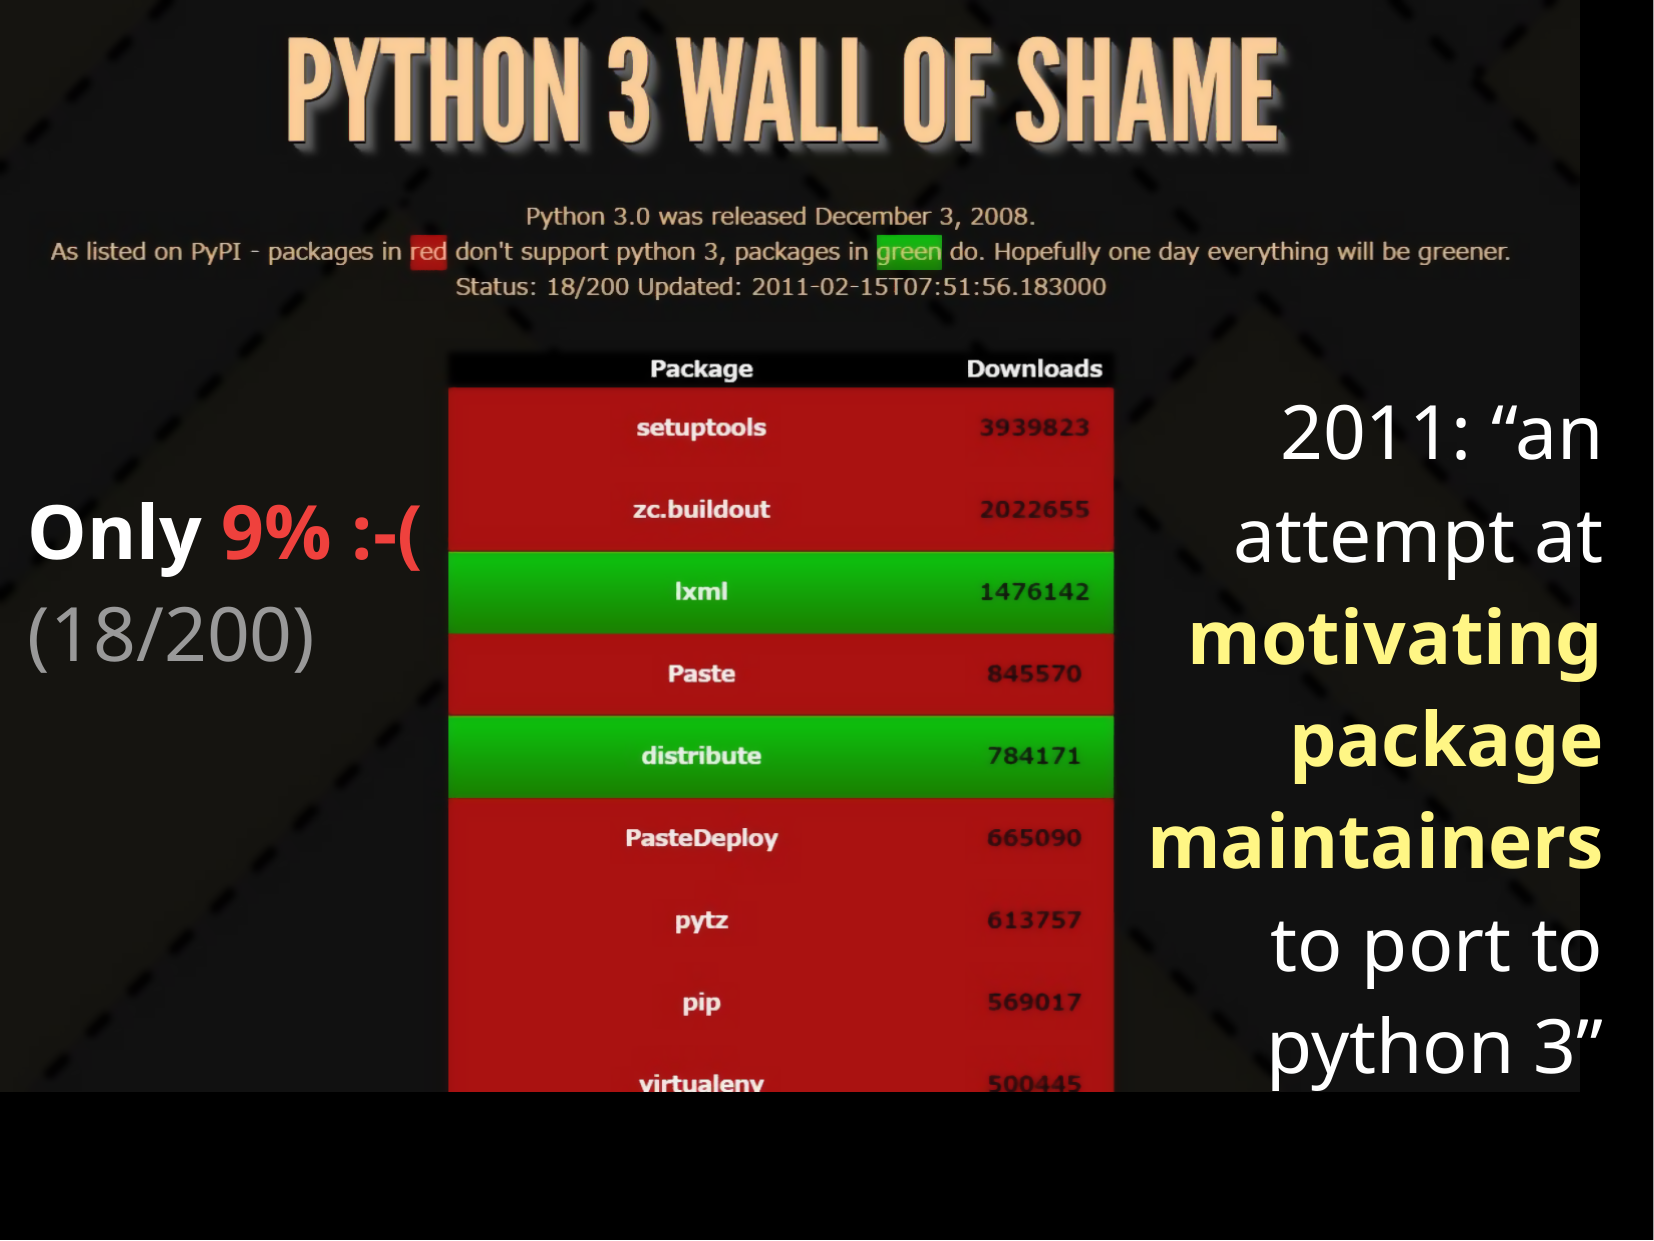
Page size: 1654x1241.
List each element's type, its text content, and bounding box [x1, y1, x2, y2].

list 2011: “an attempt at motivating package maintainers to port to python 3” [1035, 379, 1604, 1187]
text_box Only 9% :-( (18/200) [12, 472, 443, 654]
picture [0, 0, 1580, 1092]
